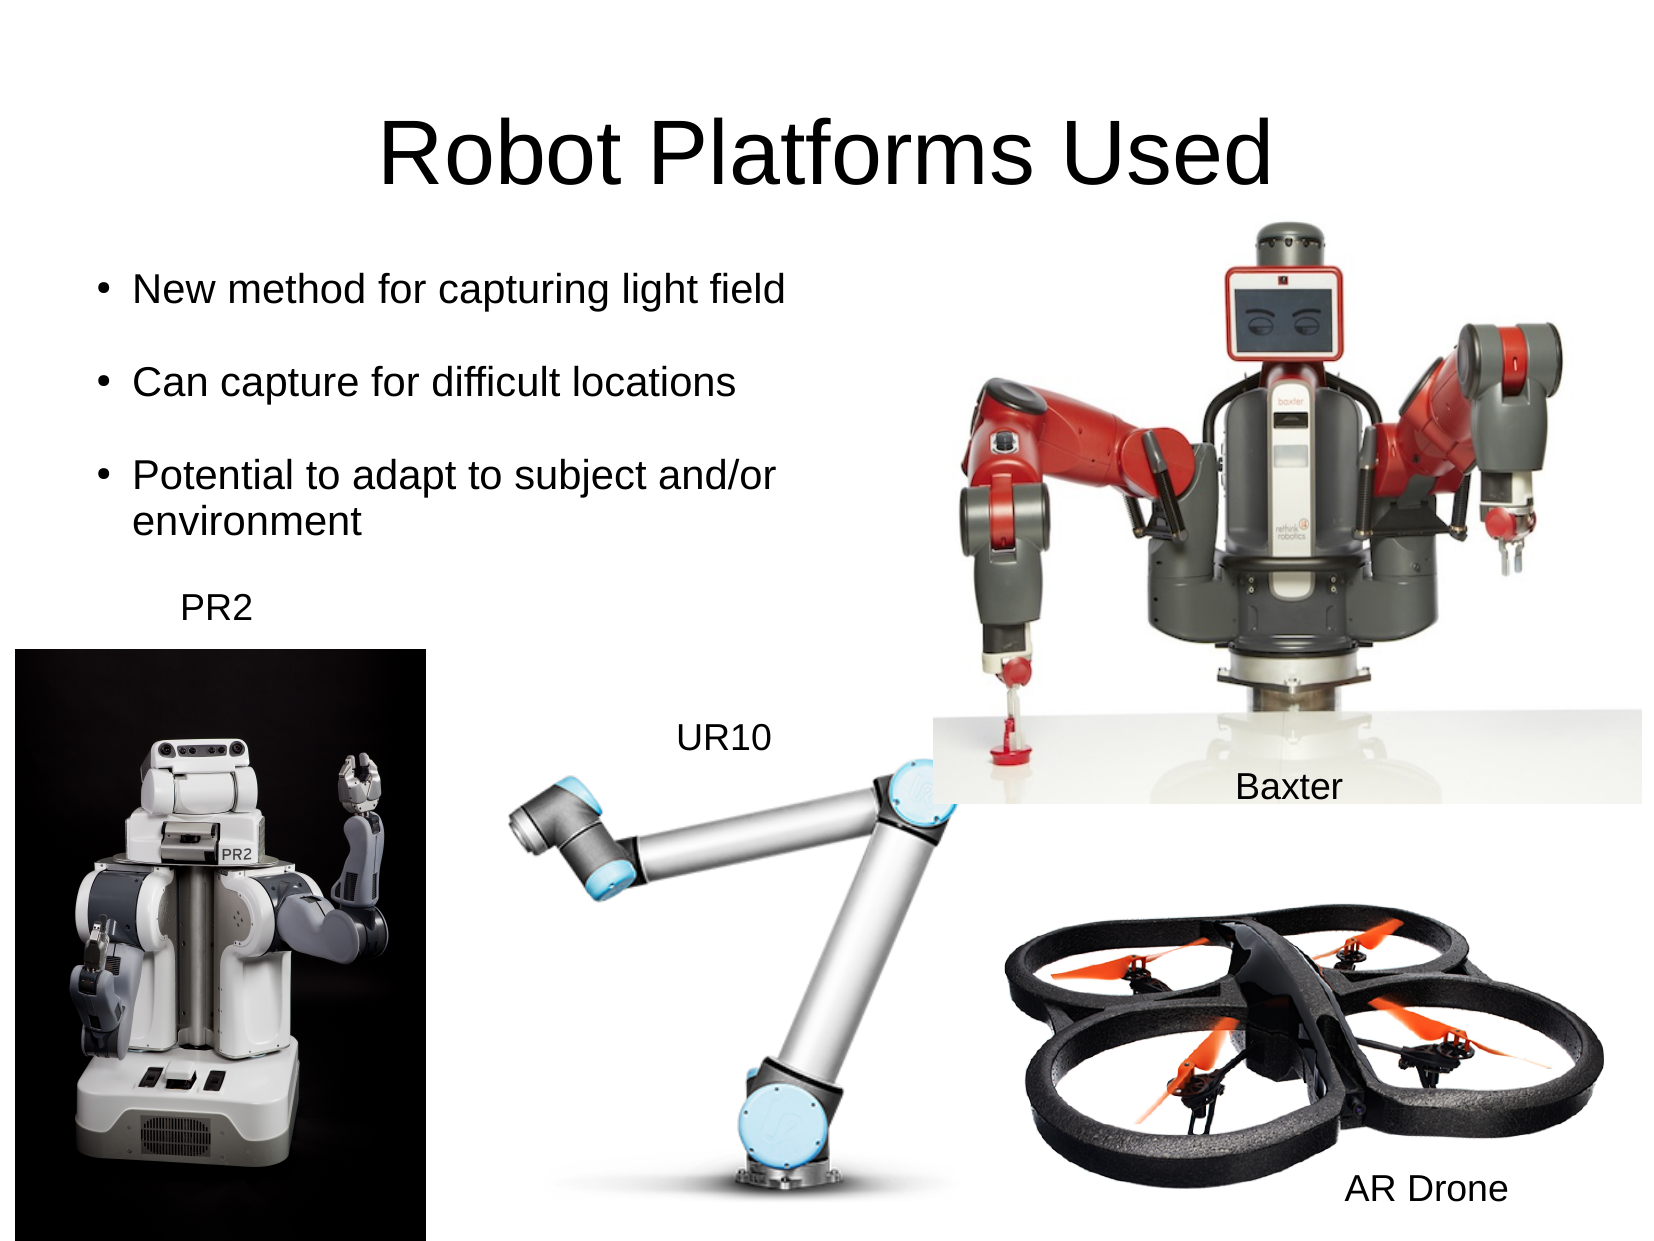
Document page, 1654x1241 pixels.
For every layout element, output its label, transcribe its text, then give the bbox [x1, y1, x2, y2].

text_box New method for capturing light field Can capture for difficult locations Potential to adapt to subject and/or environment [81, 258, 804, 556]
picture [507, 212, 1642, 1229]
title Robot Platforms Used [82, 49, 1571, 257]
text_box UR10 [661, 708, 787, 766]
picture [15, 649, 426, 1241]
text_box Baxter [1220, 758, 1359, 815]
text_box AR Drone [1329, 1159, 1524, 1217]
text_box PR2 [165, 578, 268, 636]
